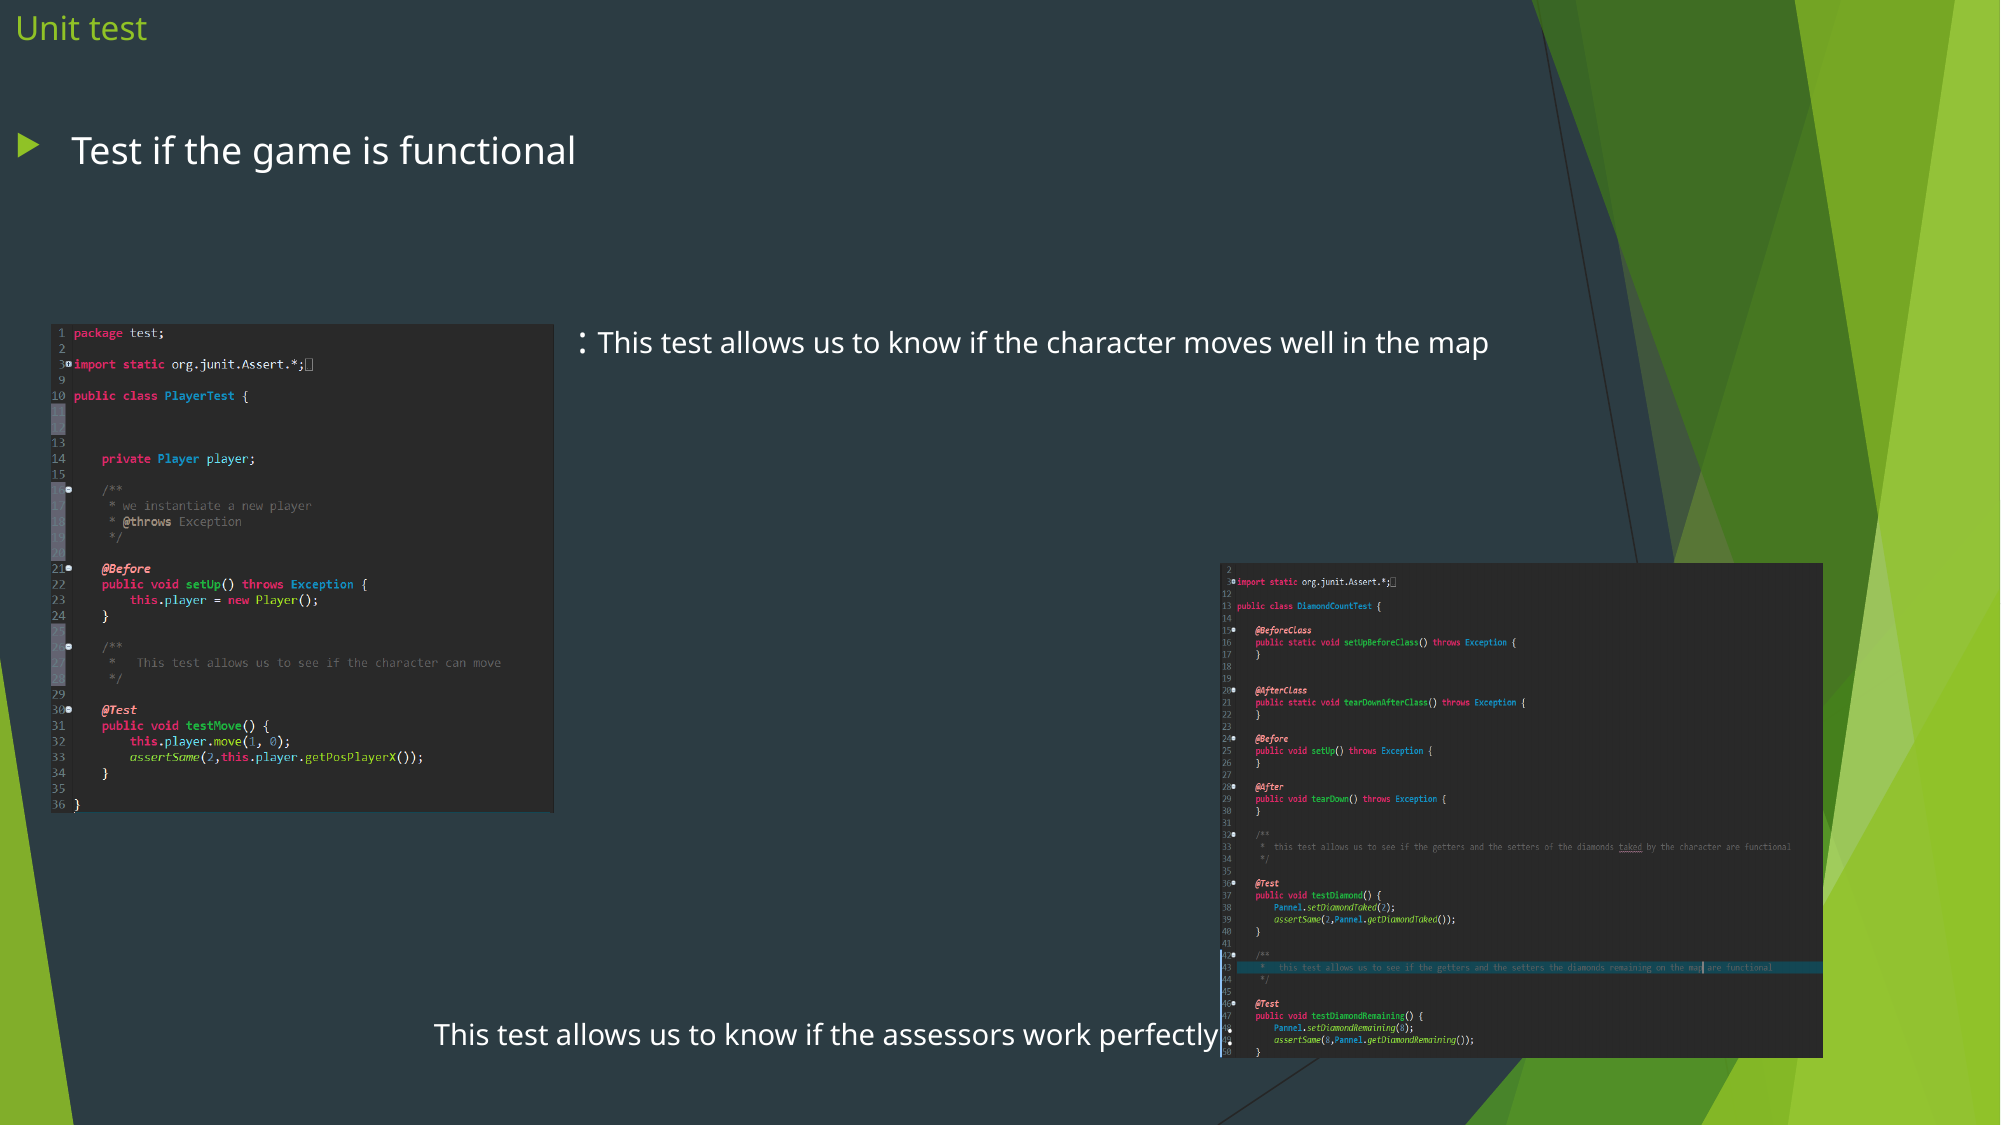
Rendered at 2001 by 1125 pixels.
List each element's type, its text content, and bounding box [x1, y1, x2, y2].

picture [1220, 563, 1823, 1058]
text_box This test allows us to know if the assessors work perfectly : [419, 1009, 1255, 1106]
text_box : This test allows us to know if the character moves well in the map [553, 308, 1522, 370]
picture [51, 324, 554, 813]
list Test if the game is functional [0, 119, 605, 205]
text_box Unit test [0, 0, 479, 120]
